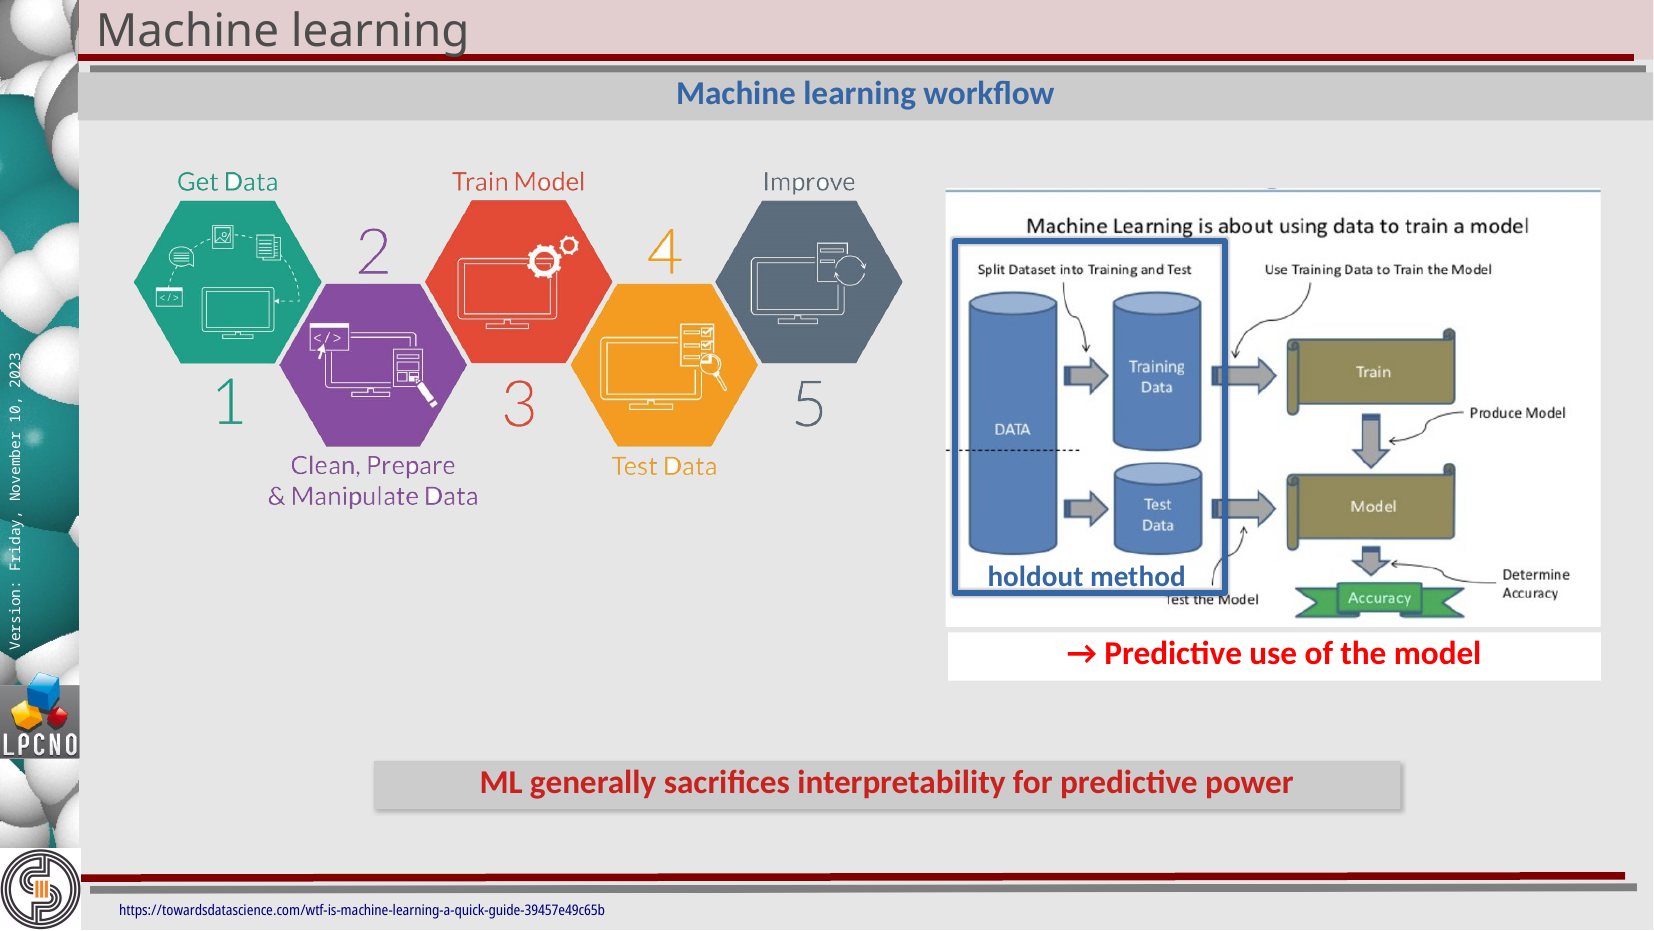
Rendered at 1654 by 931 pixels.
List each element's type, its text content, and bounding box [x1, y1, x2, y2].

text_box Machine learning workflow [77, 72, 1653, 121]
text_box ML generally sacrifices interpretability for predictive power [373, 760, 1401, 810]
picture [112, 149, 927, 526]
title Machine learning [78, 0, 1654, 58]
text_box holdout method [972, 557, 1219, 587]
picture [0, 0, 81, 930]
text_box holdout method [972, 596, 1231, 602]
text_box https://towardsdatascience.com/wtf-is-machine-learning-a-quick-guide-39457e49c65b [119, 900, 666, 916]
picture [945, 188, 1601, 627]
text_box → Predictive use of the model [948, 632, 1601, 681]
